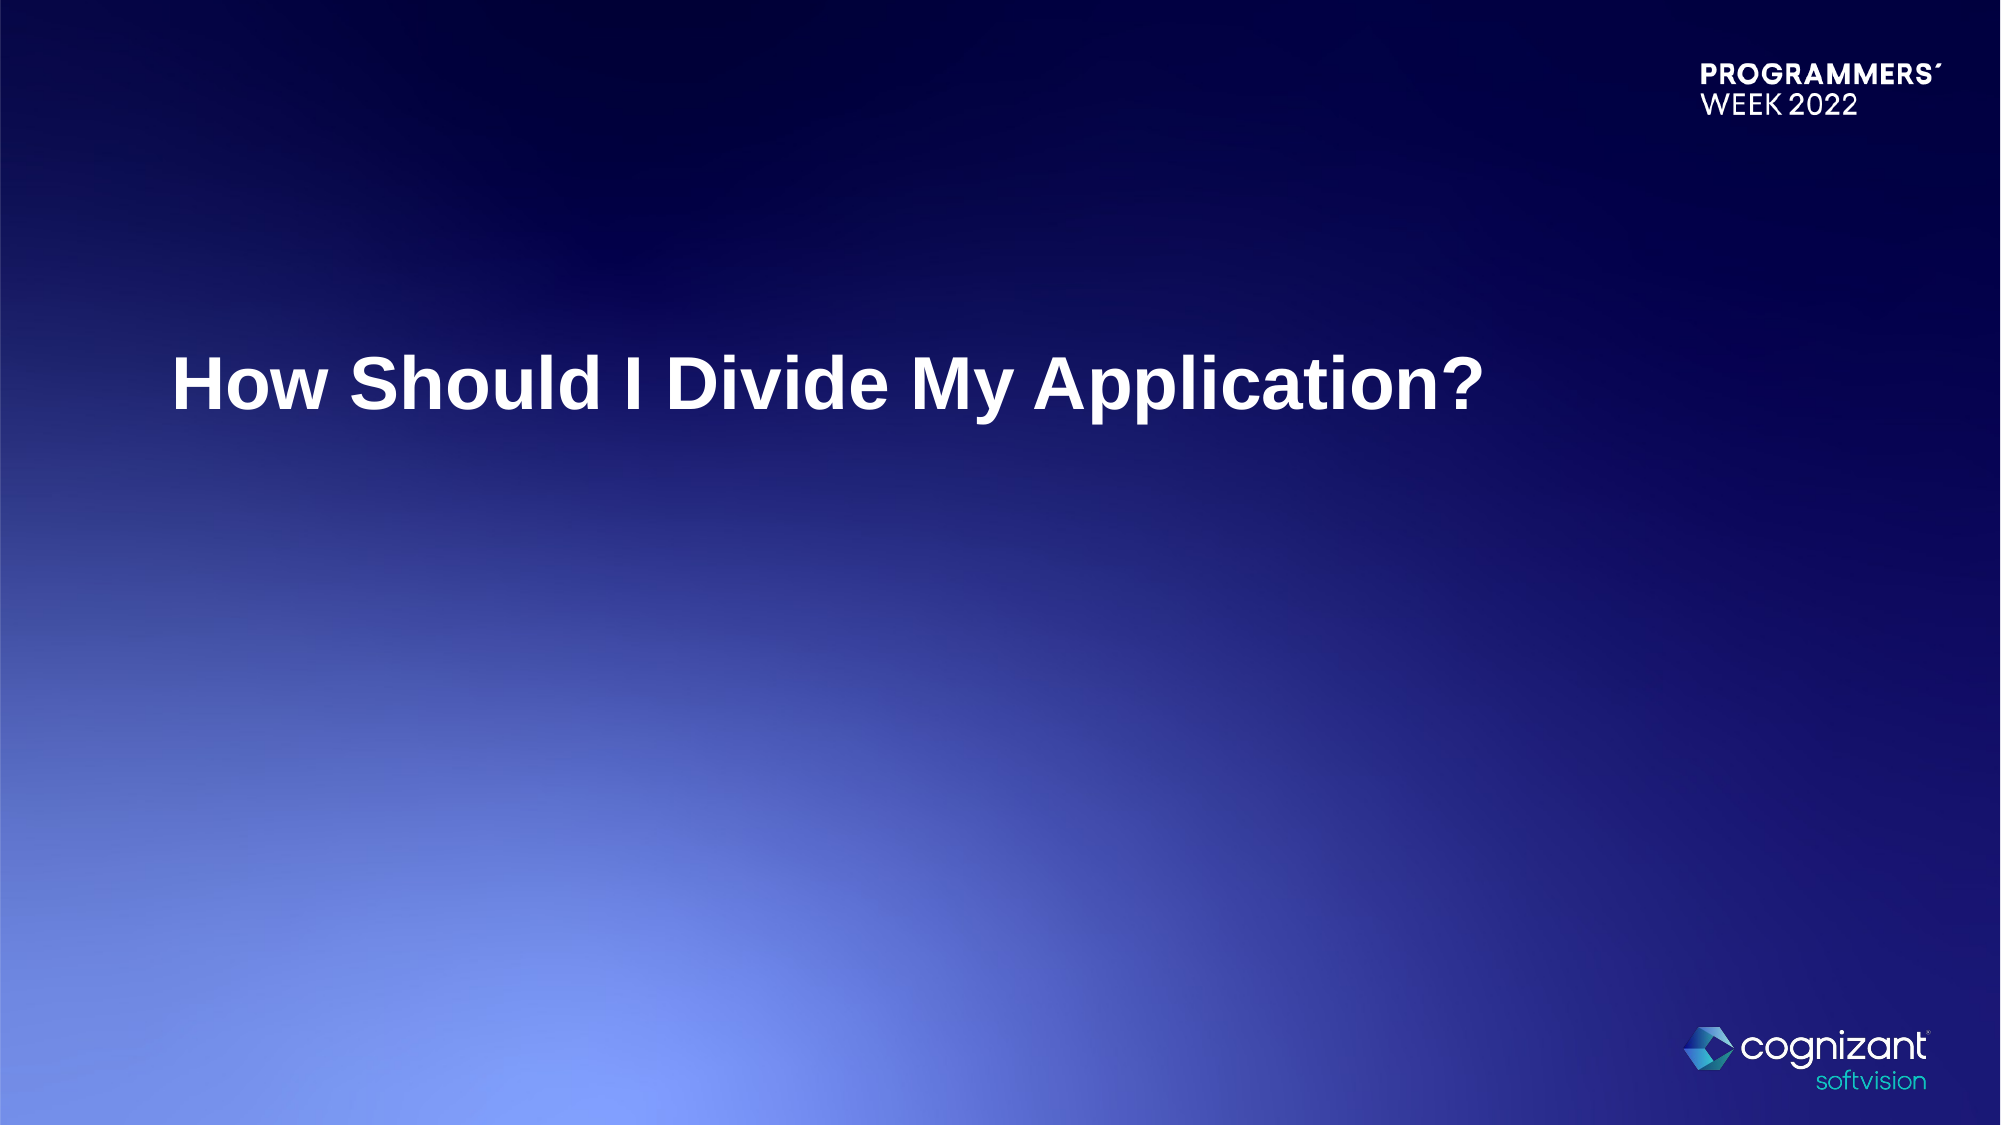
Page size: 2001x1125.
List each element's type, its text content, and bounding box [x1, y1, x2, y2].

picture [1, 0, 2001, 1125]
title How Should I Divide My Application? [171, 285, 1710, 474]
